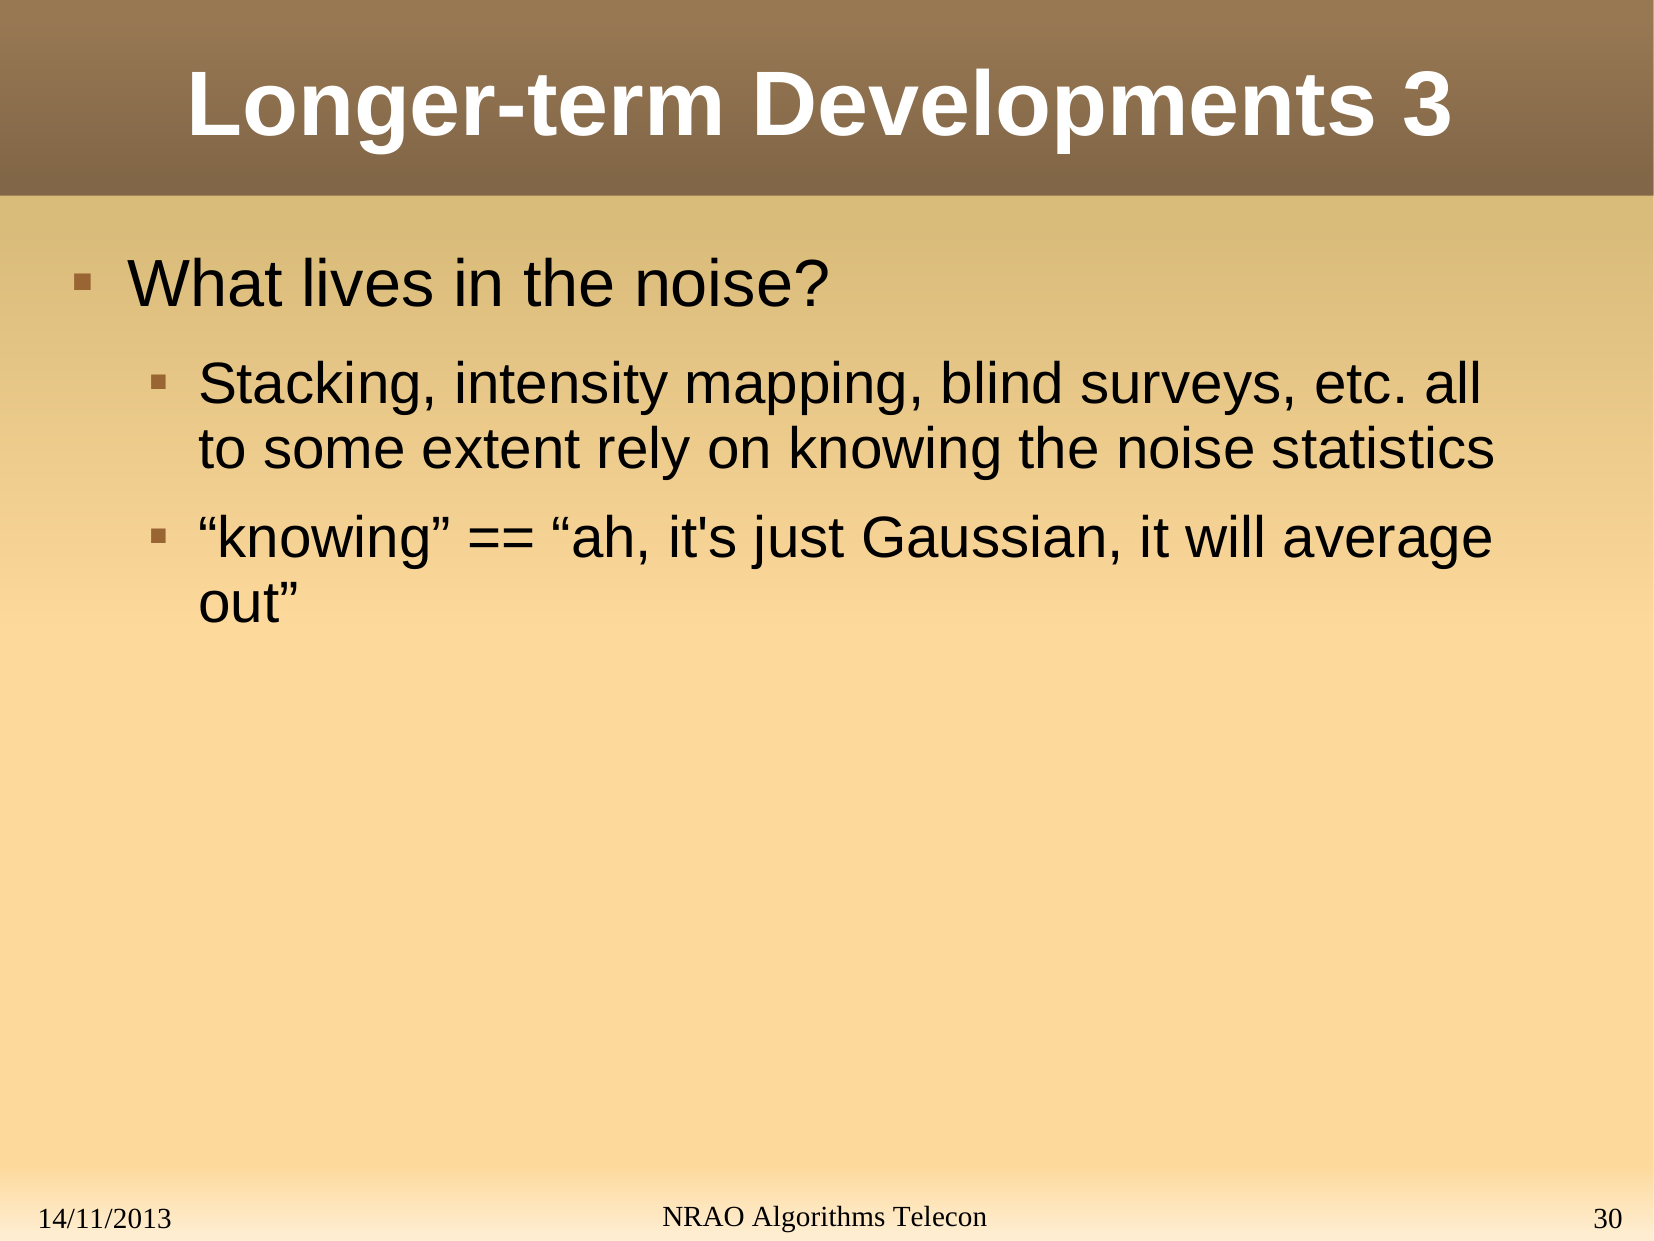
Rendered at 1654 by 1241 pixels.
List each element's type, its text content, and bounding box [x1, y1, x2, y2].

list What lives in the noise? Stacking, intensity mapping, blind surveys, etc. all to some extent rely on knowing the noise statistics “knowing” == “ah, it's just Gaussian, it will average out” [56, 246, 1545, 1065]
picture [0, 0, 1654, 1241]
title Longer-term Developments 3 [76, 0, 1565, 208]
